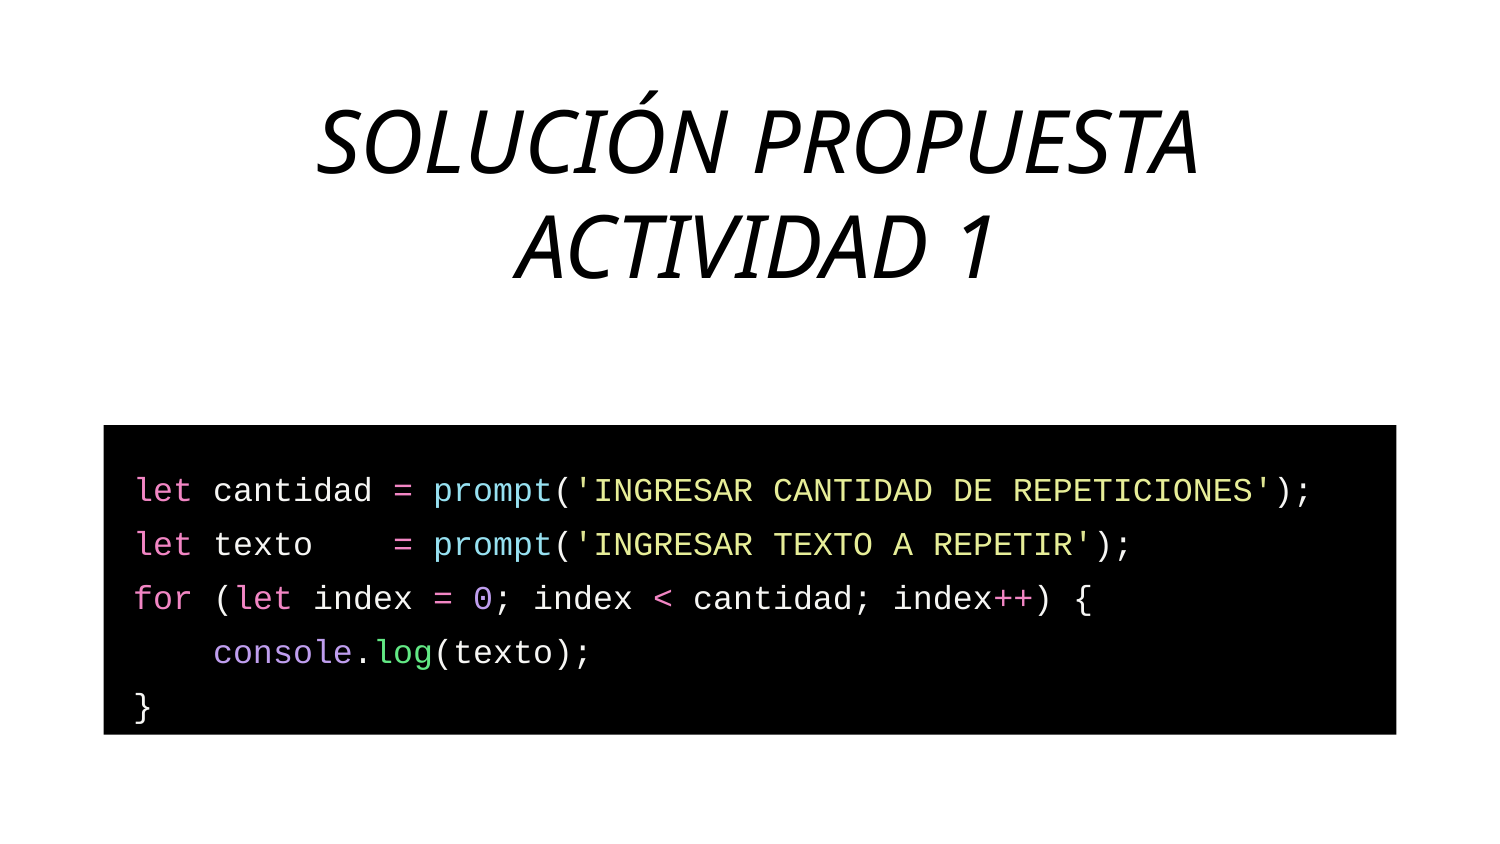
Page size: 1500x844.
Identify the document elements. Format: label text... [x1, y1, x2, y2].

text_box SOLUCIÓN PROPUESTA ACTIVIDAD 1 [777, 222, 811, 271]
text_box SOLUCIÓN PROPUESTA ACTIVIDAD 1 [883, 222, 917, 271]
text_box let cantidad = prompt('INGRESAR CANTIDAD DE REPETICIONES'); let texto = prompt('INGRESAR TEXTO A REPETIR'); for (let index = 0; index < cantidad; index++) { console.log(texto); } [103, 425, 1397, 735]
text_box SOLUCIÓN PROPUESTA ACTIVIDAD 1 [118, 109, 1400, 272]
